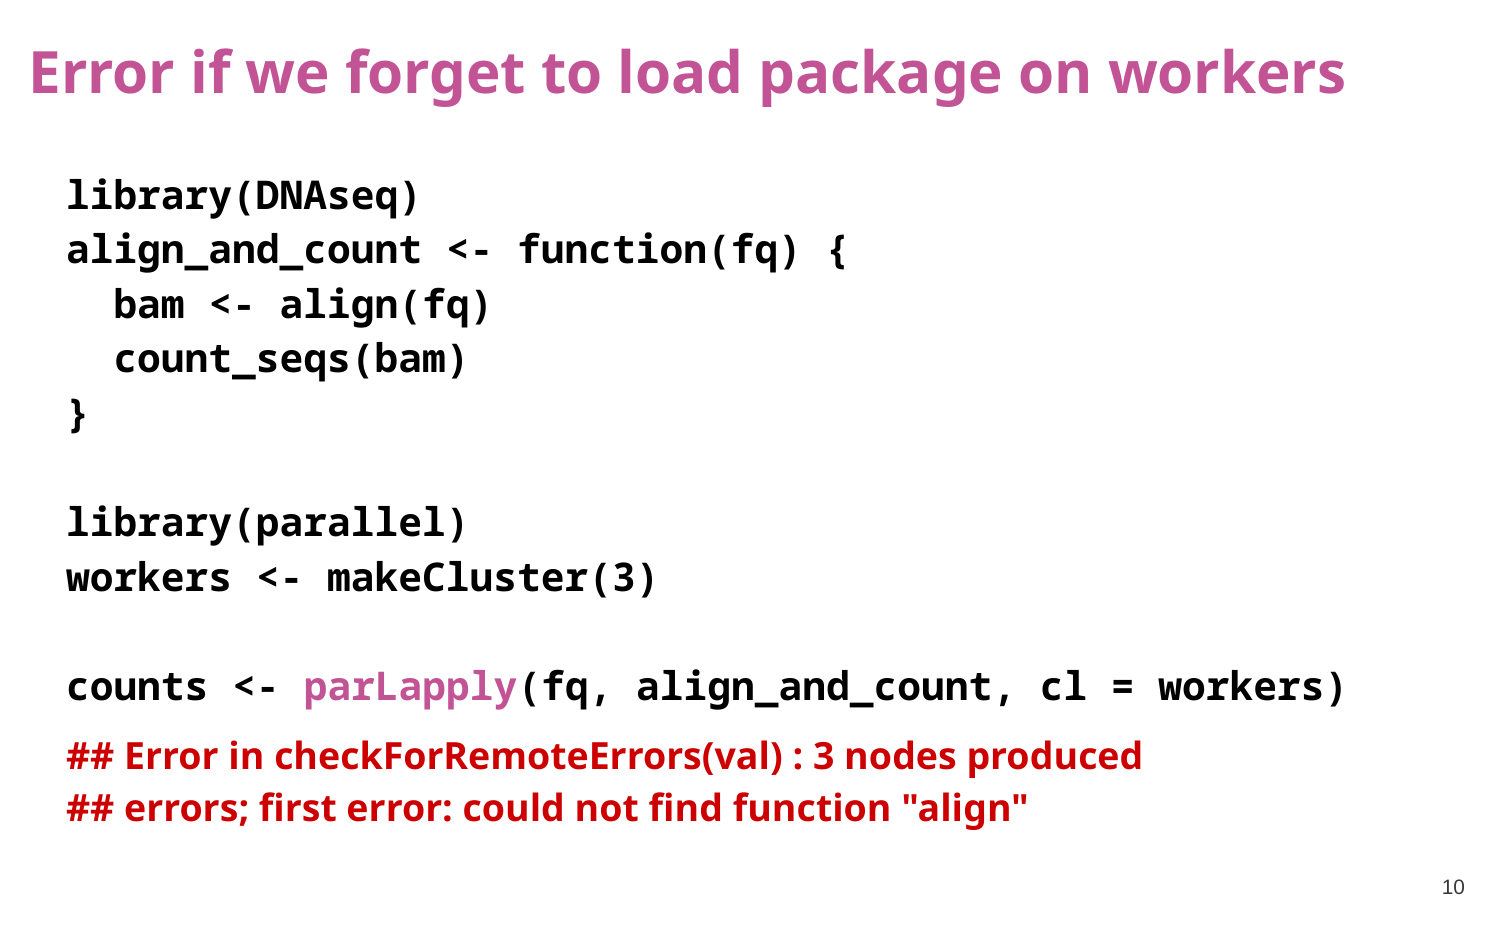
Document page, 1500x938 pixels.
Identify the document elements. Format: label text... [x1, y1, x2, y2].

title Error if we forget to load package on workers [13, 20, 1480, 136]
list library(DNAseq) align_and_count <- function(fq) { bam <- align(fq) count_seqs(bam) } library(parallel) workers <- makeCluster(3) counts <- parLapply(fq, align_and_count, cl = workers) [51, 147, 1449, 418]
list ## Error in checkForRemoteErrors(val) : 3 nodes produced ## errors; first error: could not find function "align" [51, 710, 1449, 842]
slide_number <number> [1389, 849, 1480, 922]
